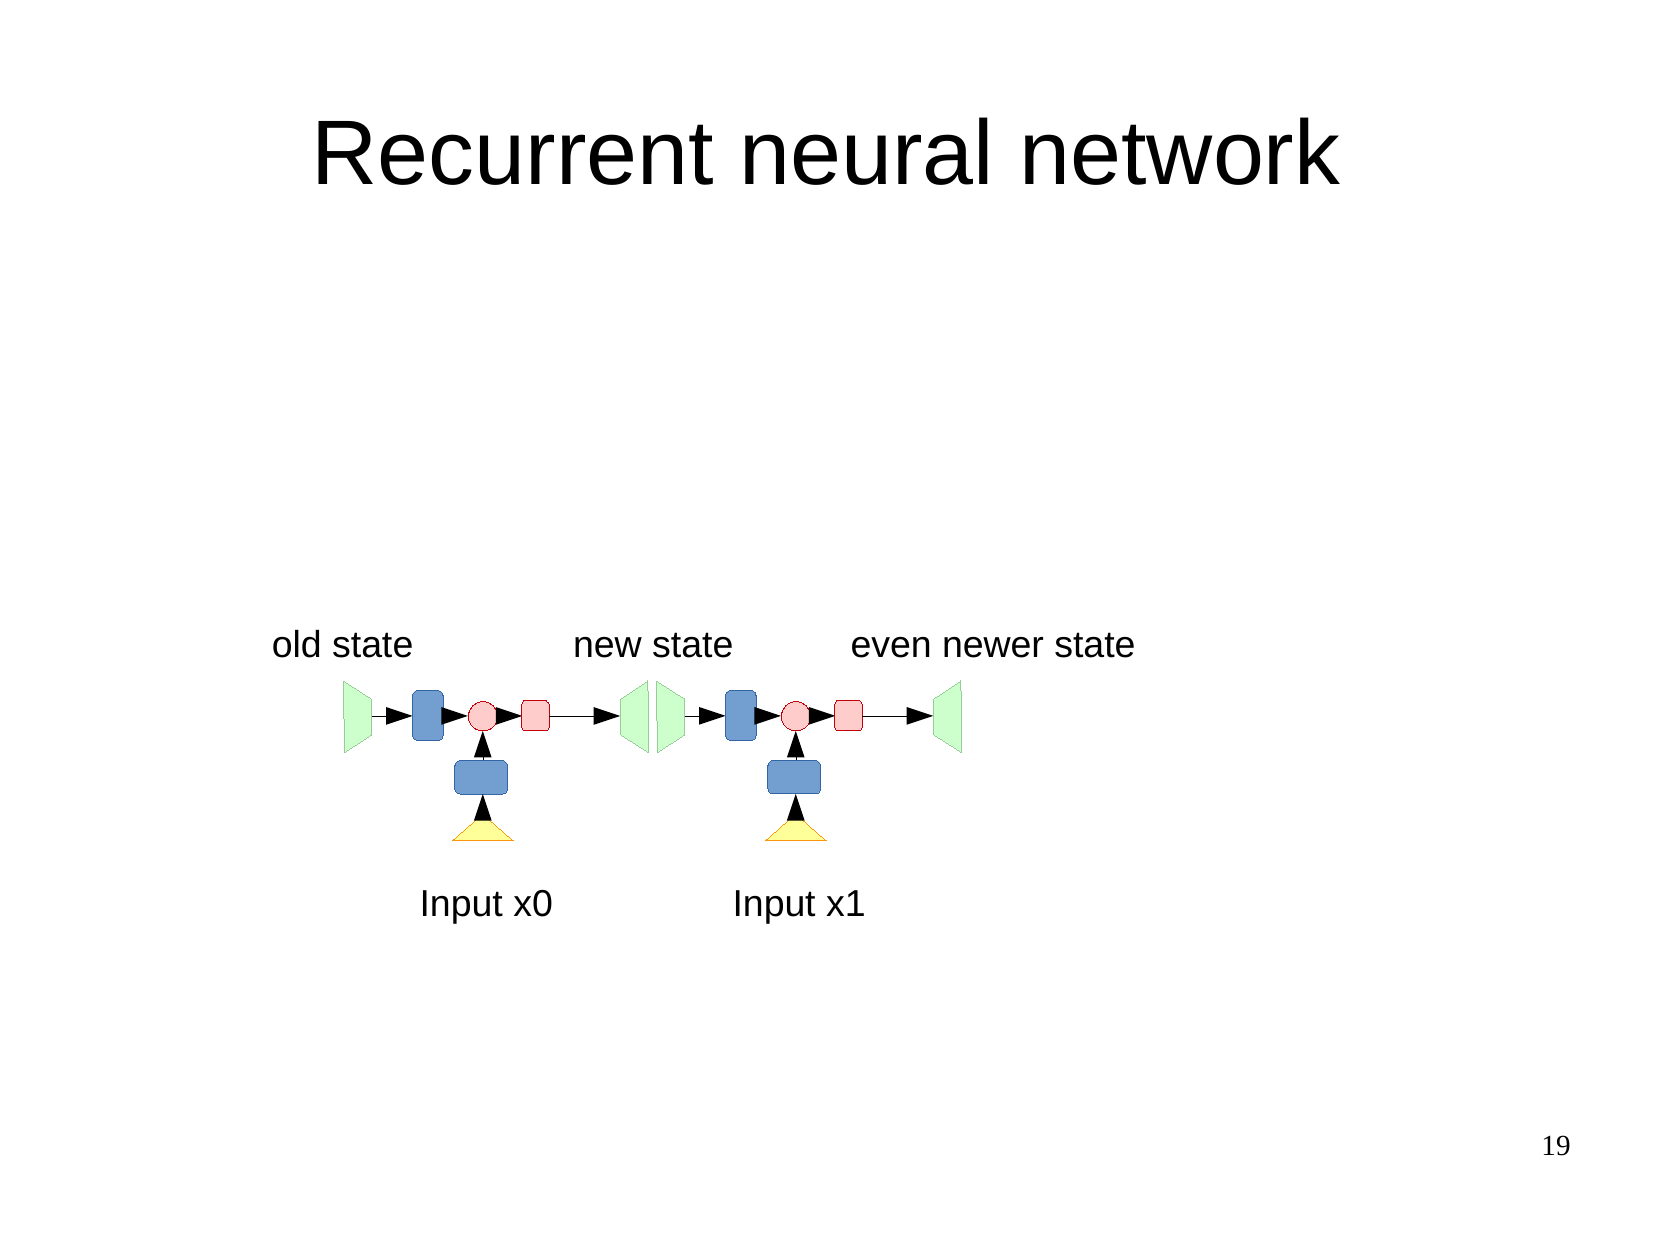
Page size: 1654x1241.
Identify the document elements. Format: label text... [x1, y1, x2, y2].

text_box [468, 701, 495, 731]
text_box [521, 700, 550, 731]
text_box [454, 760, 508, 795]
text_box [725, 690, 757, 741]
title Recurrent neural network [82, 49, 1571, 257]
text_box [452, 821, 514, 841]
text_box Input x1 [717, 875, 881, 933]
text_box [933, 680, 962, 753]
text_box [781, 701, 808, 731]
text_box [656, 681, 685, 753]
text_box [765, 821, 827, 841]
text_box [620, 680, 649, 753]
text_box [834, 700, 863, 731]
text_box [343, 681, 372, 753]
text_box [412, 690, 444, 741]
text_box [767, 760, 821, 794]
text_box old state [257, 615, 429, 673]
text_box even newer state [835, 615, 1207, 673]
text_box Input x0 [404, 875, 568, 933]
text_box new state [558, 615, 749, 673]
